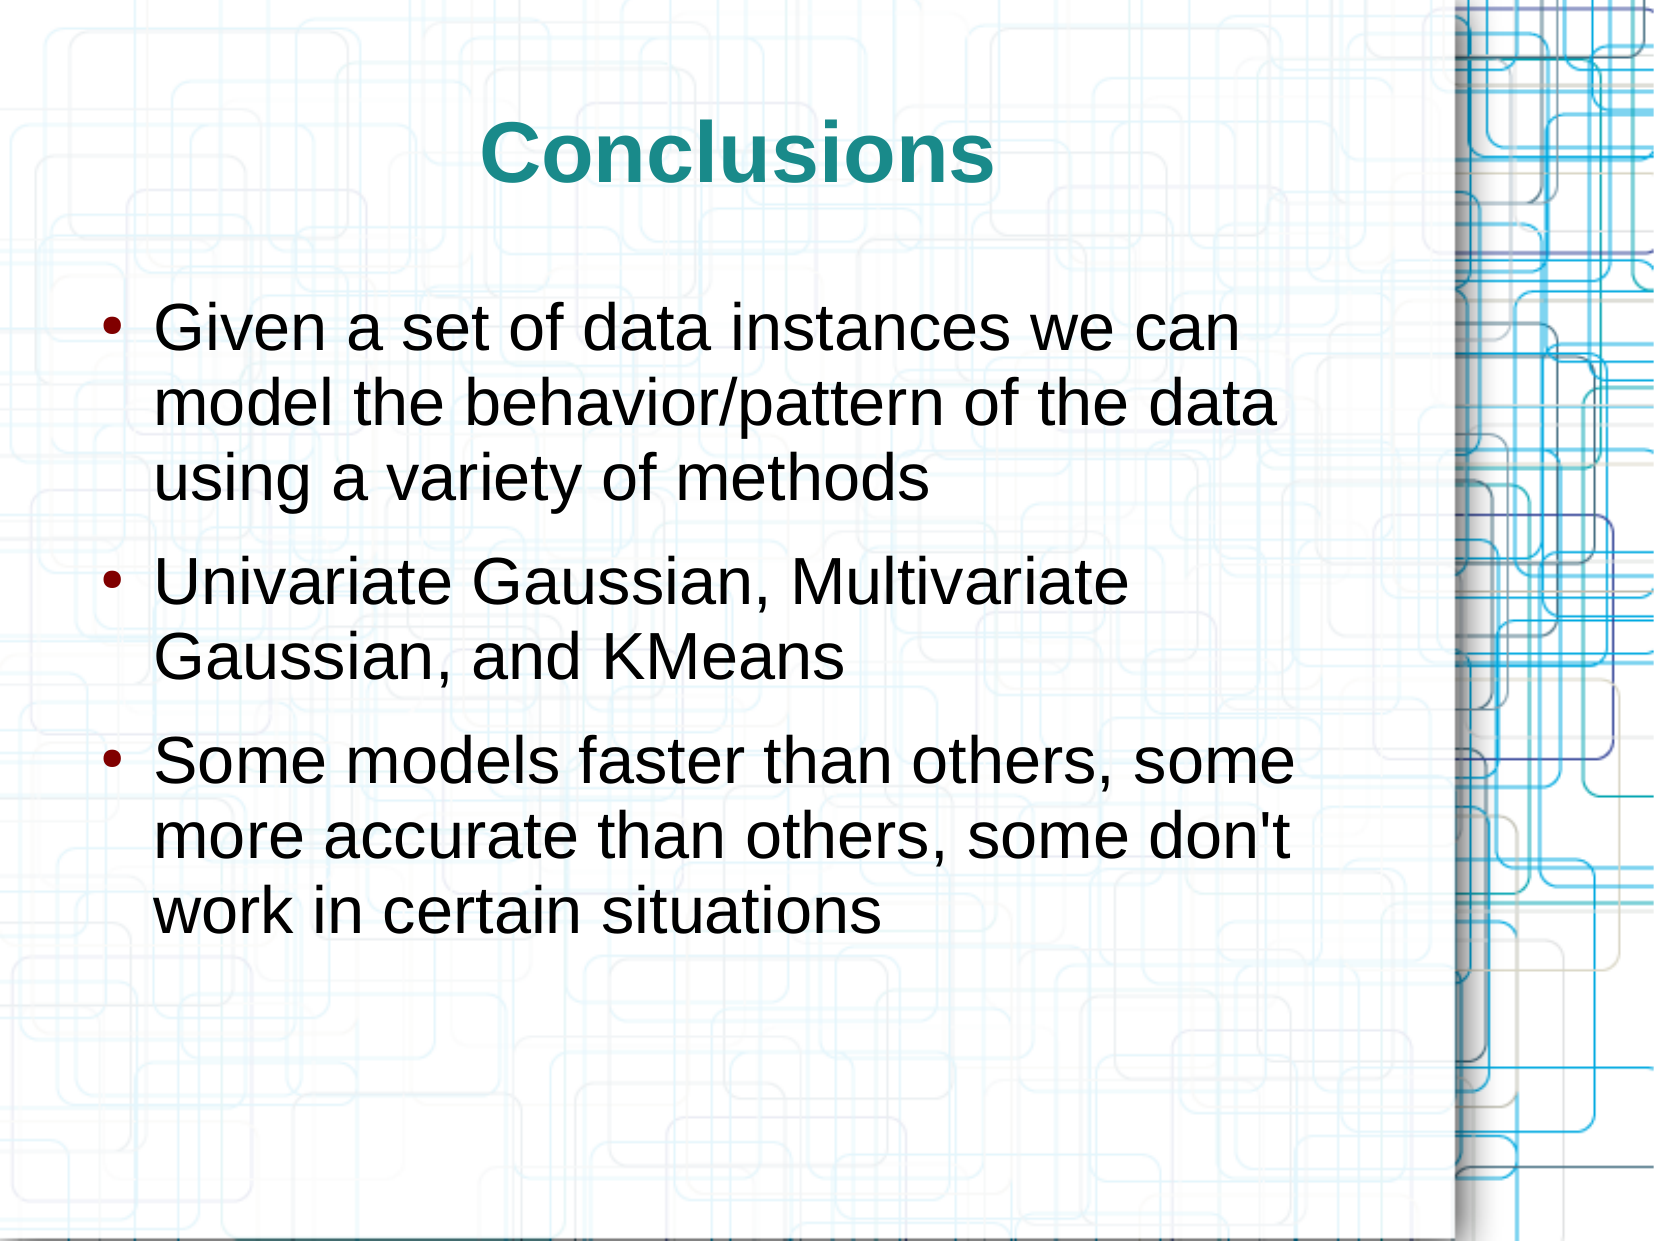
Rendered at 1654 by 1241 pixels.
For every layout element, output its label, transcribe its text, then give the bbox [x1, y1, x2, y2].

list Given a set of data instances we can model the behavior/pattern of the data using a variety of methods Univariate Gaussian, Multivariate Gaussian, and KMeans Some models faster than others, some more accurate than others, some don't work in certain situations [82, 290, 1418, 1109]
title Conclusions [59, 49, 1418, 257]
picture [0, 0, 1654, 1241]
